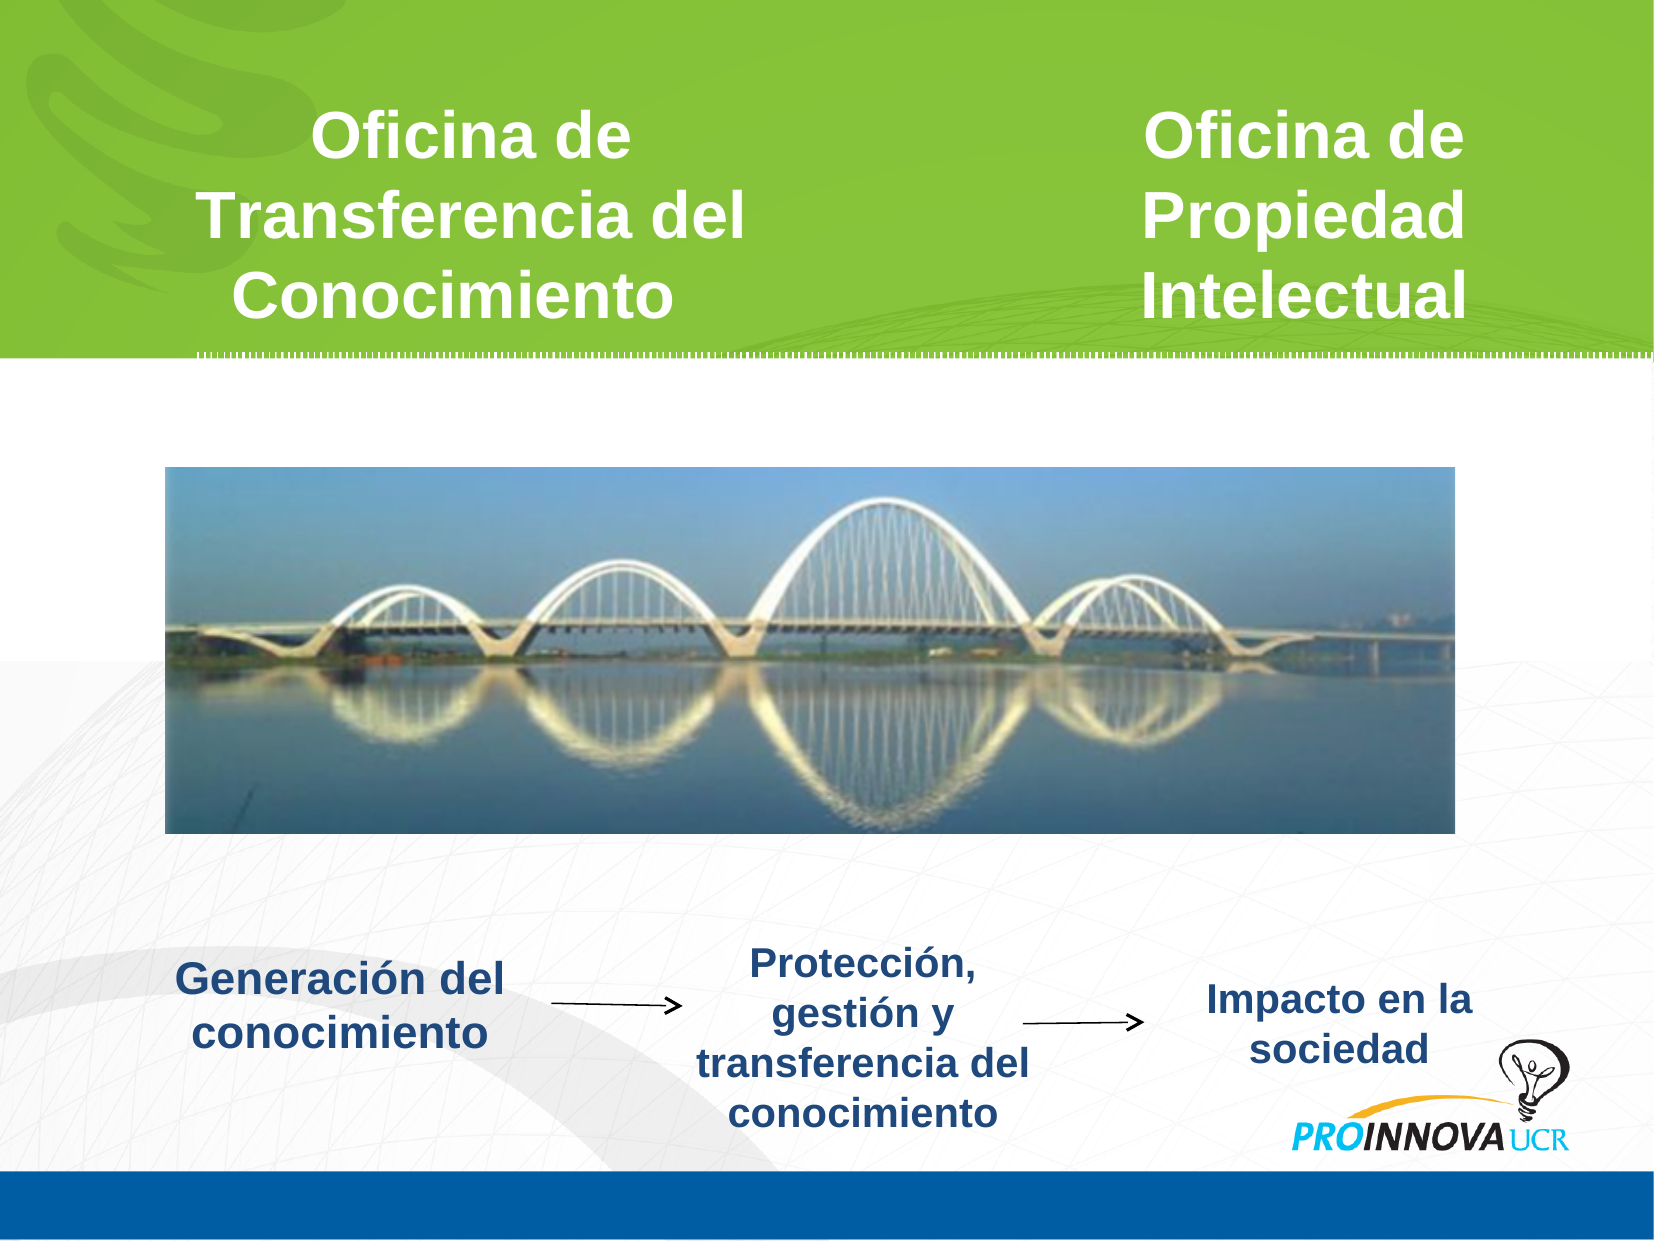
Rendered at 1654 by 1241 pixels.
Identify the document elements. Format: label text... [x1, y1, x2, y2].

text_box Protección, gestión y transferencia del conocimiento [668, 927, 1058, 1144]
text_box Oficina de Propiedad Intelectual [988, 83, 1622, 340]
text_box Impacto en la sociedad [1144, 964, 1535, 1080]
text_box [0, 358, 1652, 662]
picture [0, 0, 1654, 1241]
text_box Oficina de Transferencia del Conocimiento [155, 83, 788, 340]
text_box Generación del conocimiento [128, 940, 553, 1067]
